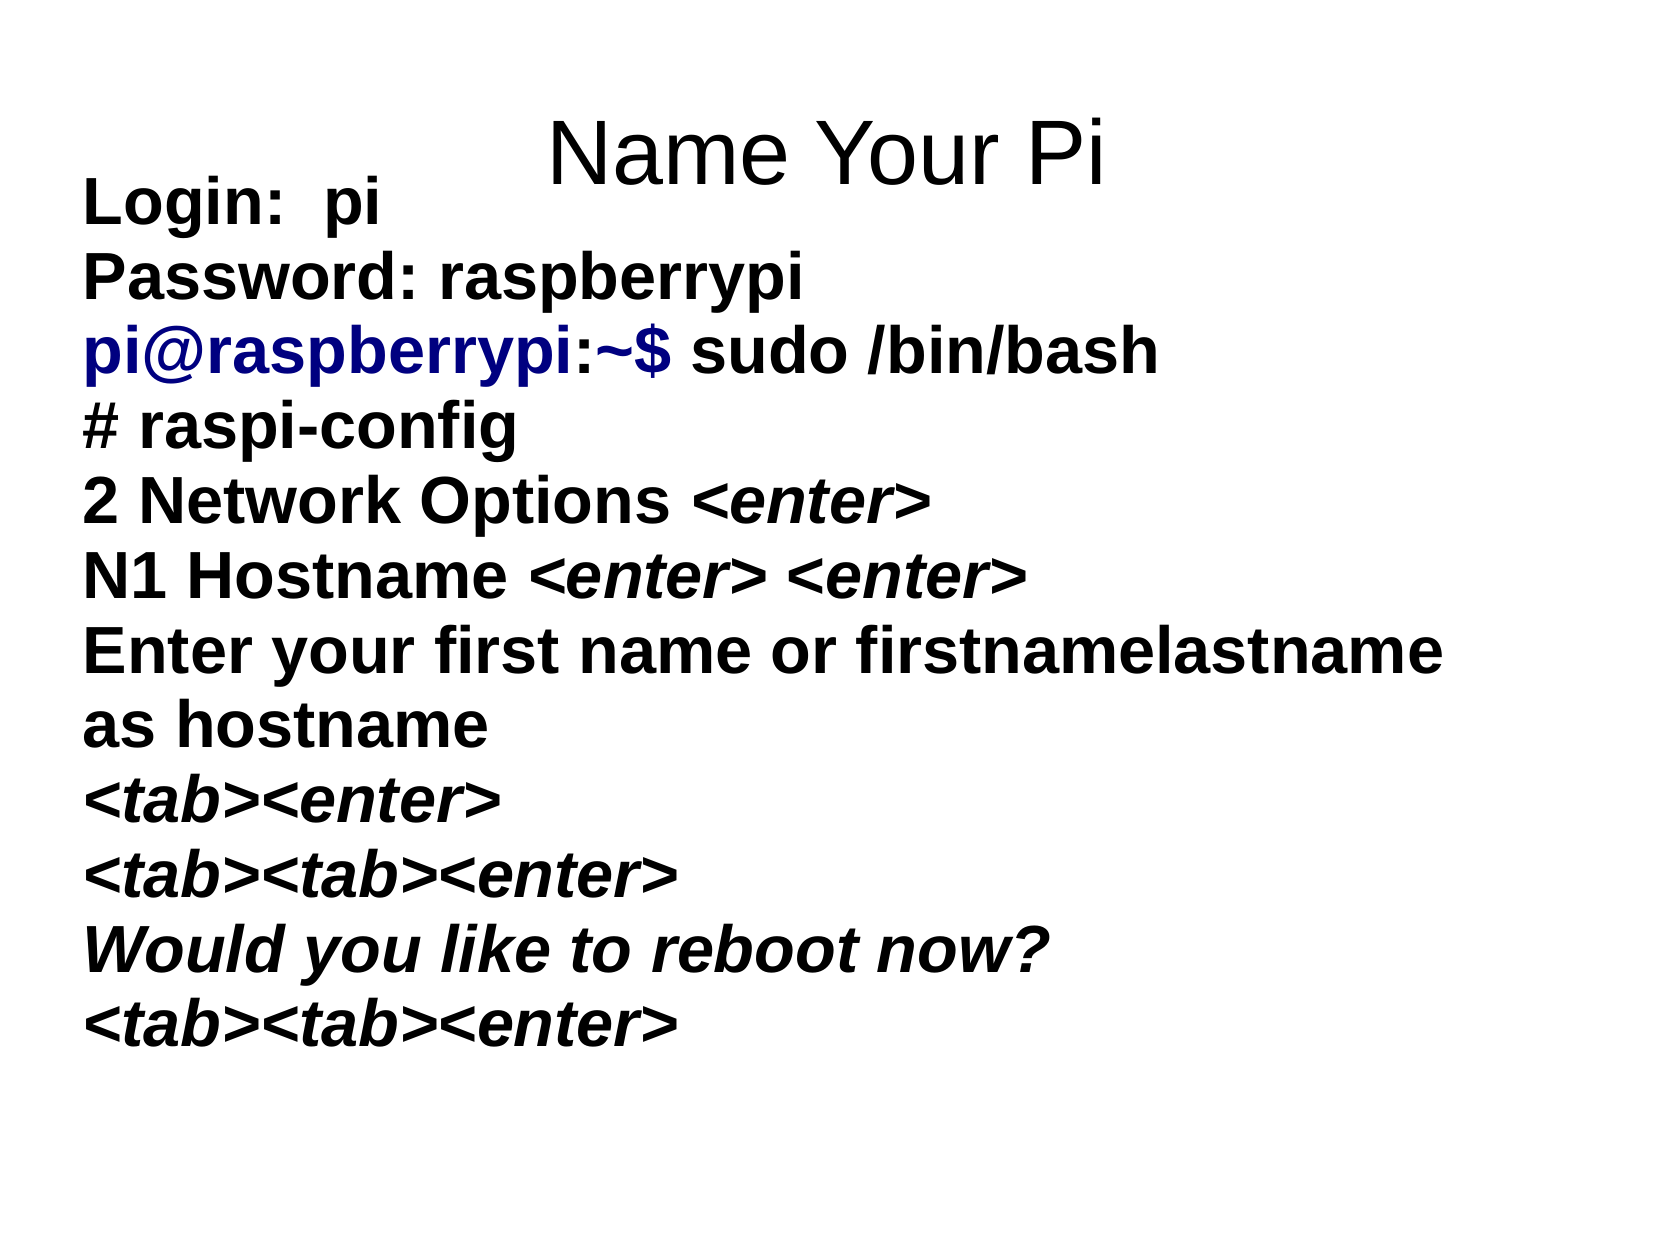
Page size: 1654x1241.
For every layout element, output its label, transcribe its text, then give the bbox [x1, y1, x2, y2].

title Name Your Pi [82, 49, 1571, 257]
subtitle Login: pi Password: raspberrypi pi@raspberrypi:~$ sudo /bin/bash # raspi-config 2 Network Options <enter> N1 Hostname <enter> <enter> Enter your first name or firstnamelastname as hostname <tab><enter> <tab><tab><enter> Would you like to reboot now? <tab><tab><enter> [82, 163, 1538, 1136]
